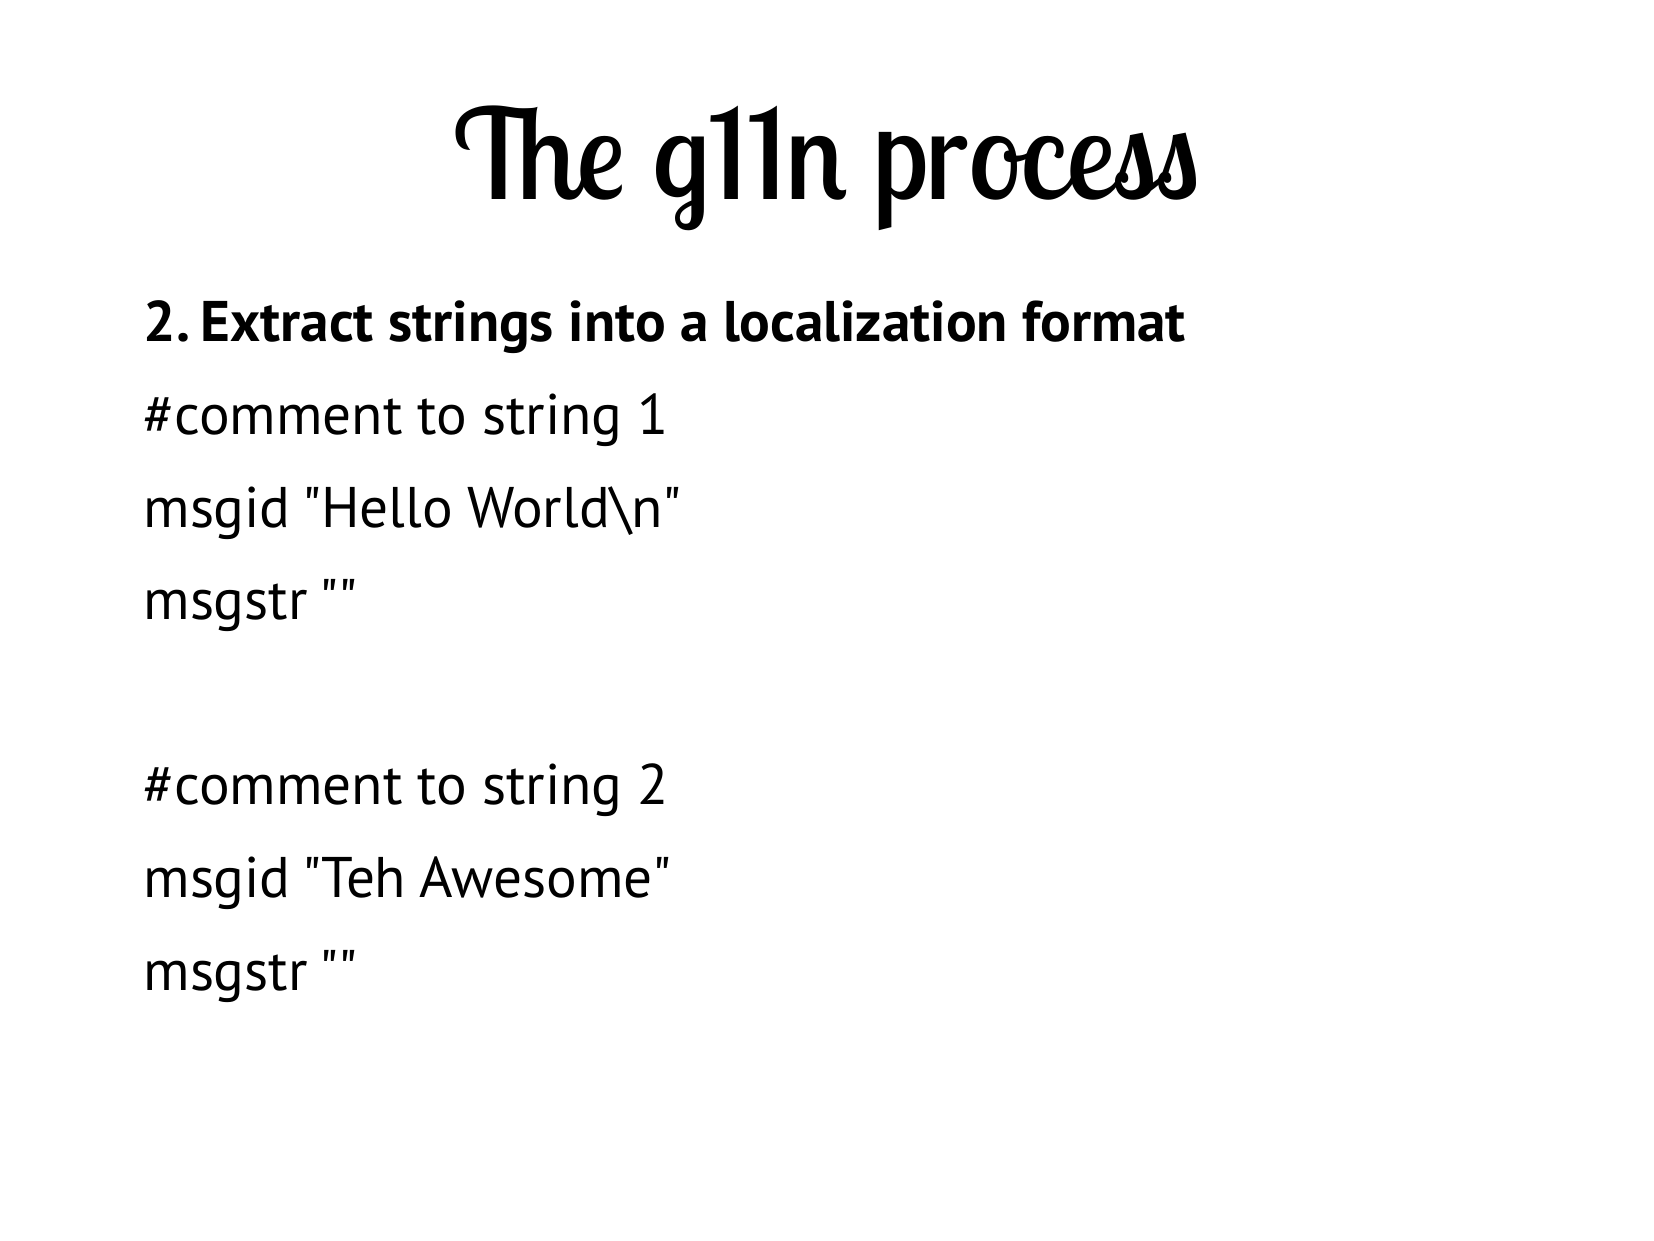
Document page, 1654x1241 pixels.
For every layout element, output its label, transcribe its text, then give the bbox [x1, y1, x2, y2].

list 2. Extract strings into a localization format #comment to string 1 msgid "Hello World\n" msgstr "" #comment to string 2 msgid "Teh Awesome" msgstr "" [82, 290, 1571, 1010]
title The g11n process [82, 49, 1571, 257]
